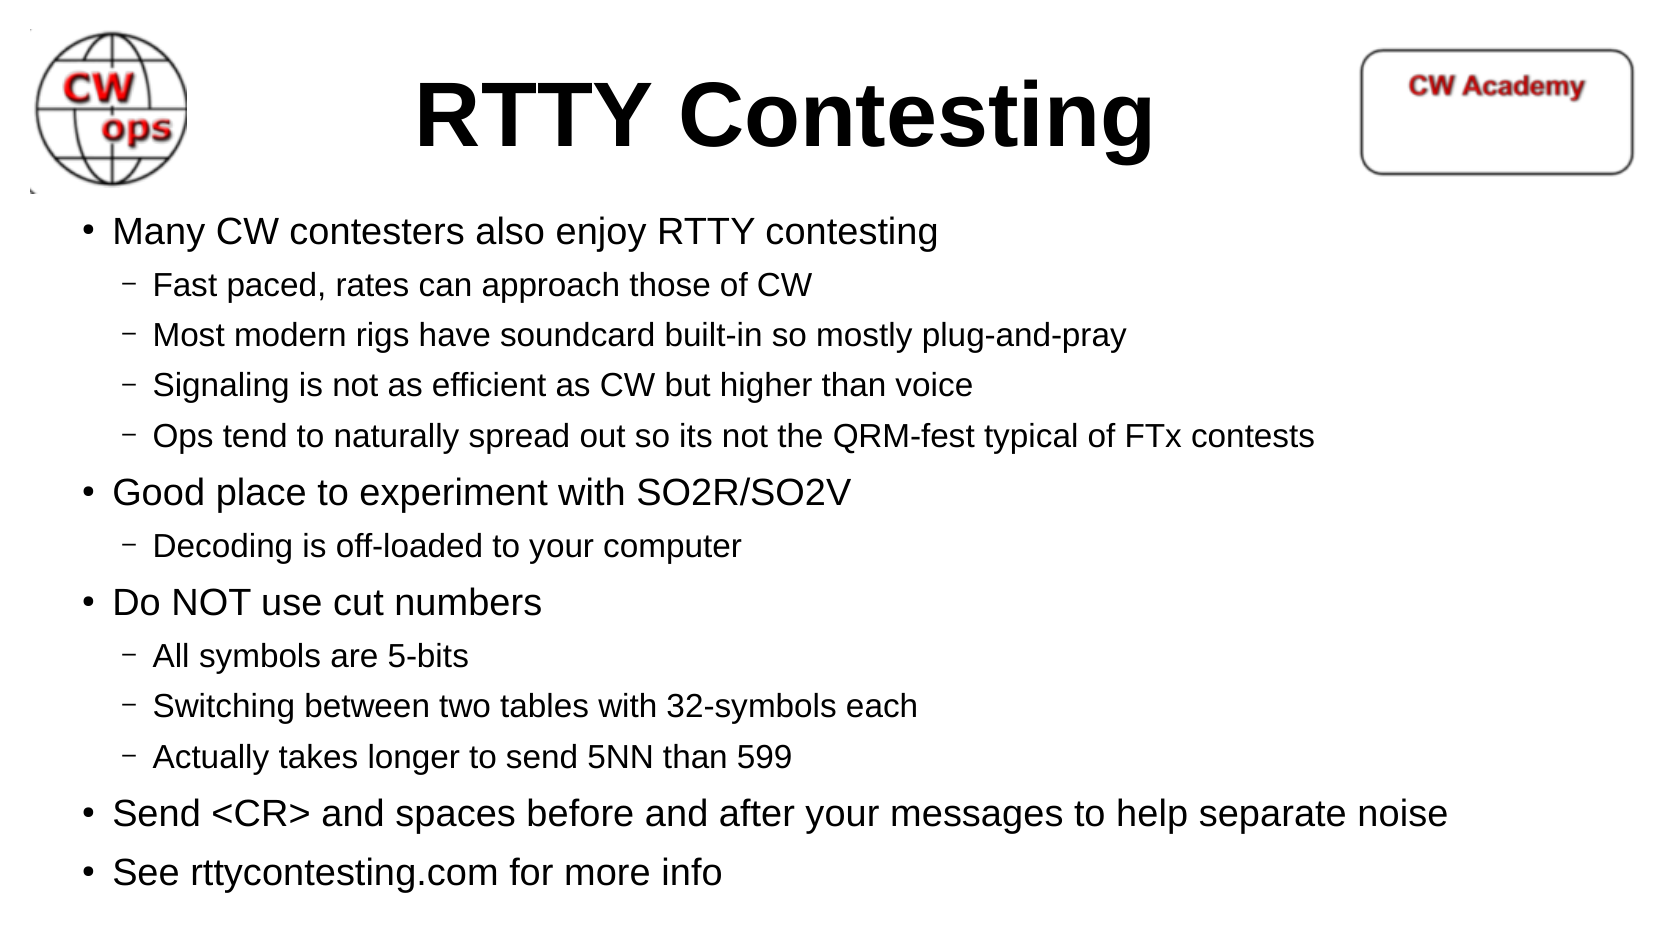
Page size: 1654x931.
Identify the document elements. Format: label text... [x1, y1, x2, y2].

picture [30, 29, 187, 194]
list Many CW contesters also enjoy RTTY contesting Fast paced, rates can approach those of CW Most modern rigs have soundcard built-in so mostly plug-and-pray Signaling is not as efficient as CW but higher than voice Ops tend to naturally spread out so its not the QRM-fest typical of FTx contests Good place to experiment with SO2R/SO2V Decoding is off-loaded to your computer Do NOT use cut numbers All symbols are 5-bits Switching between two tables with 32-symbols each Actually takes longer to send 5NN than 599 Send <CR> and spaces before and after your messages to help separate noise See rttycontesting.com for more info [71, 210, 1561, 900]
title RTTY Contesting [41, 37, 1531, 193]
picture [1531, 37, 1640, 186]
